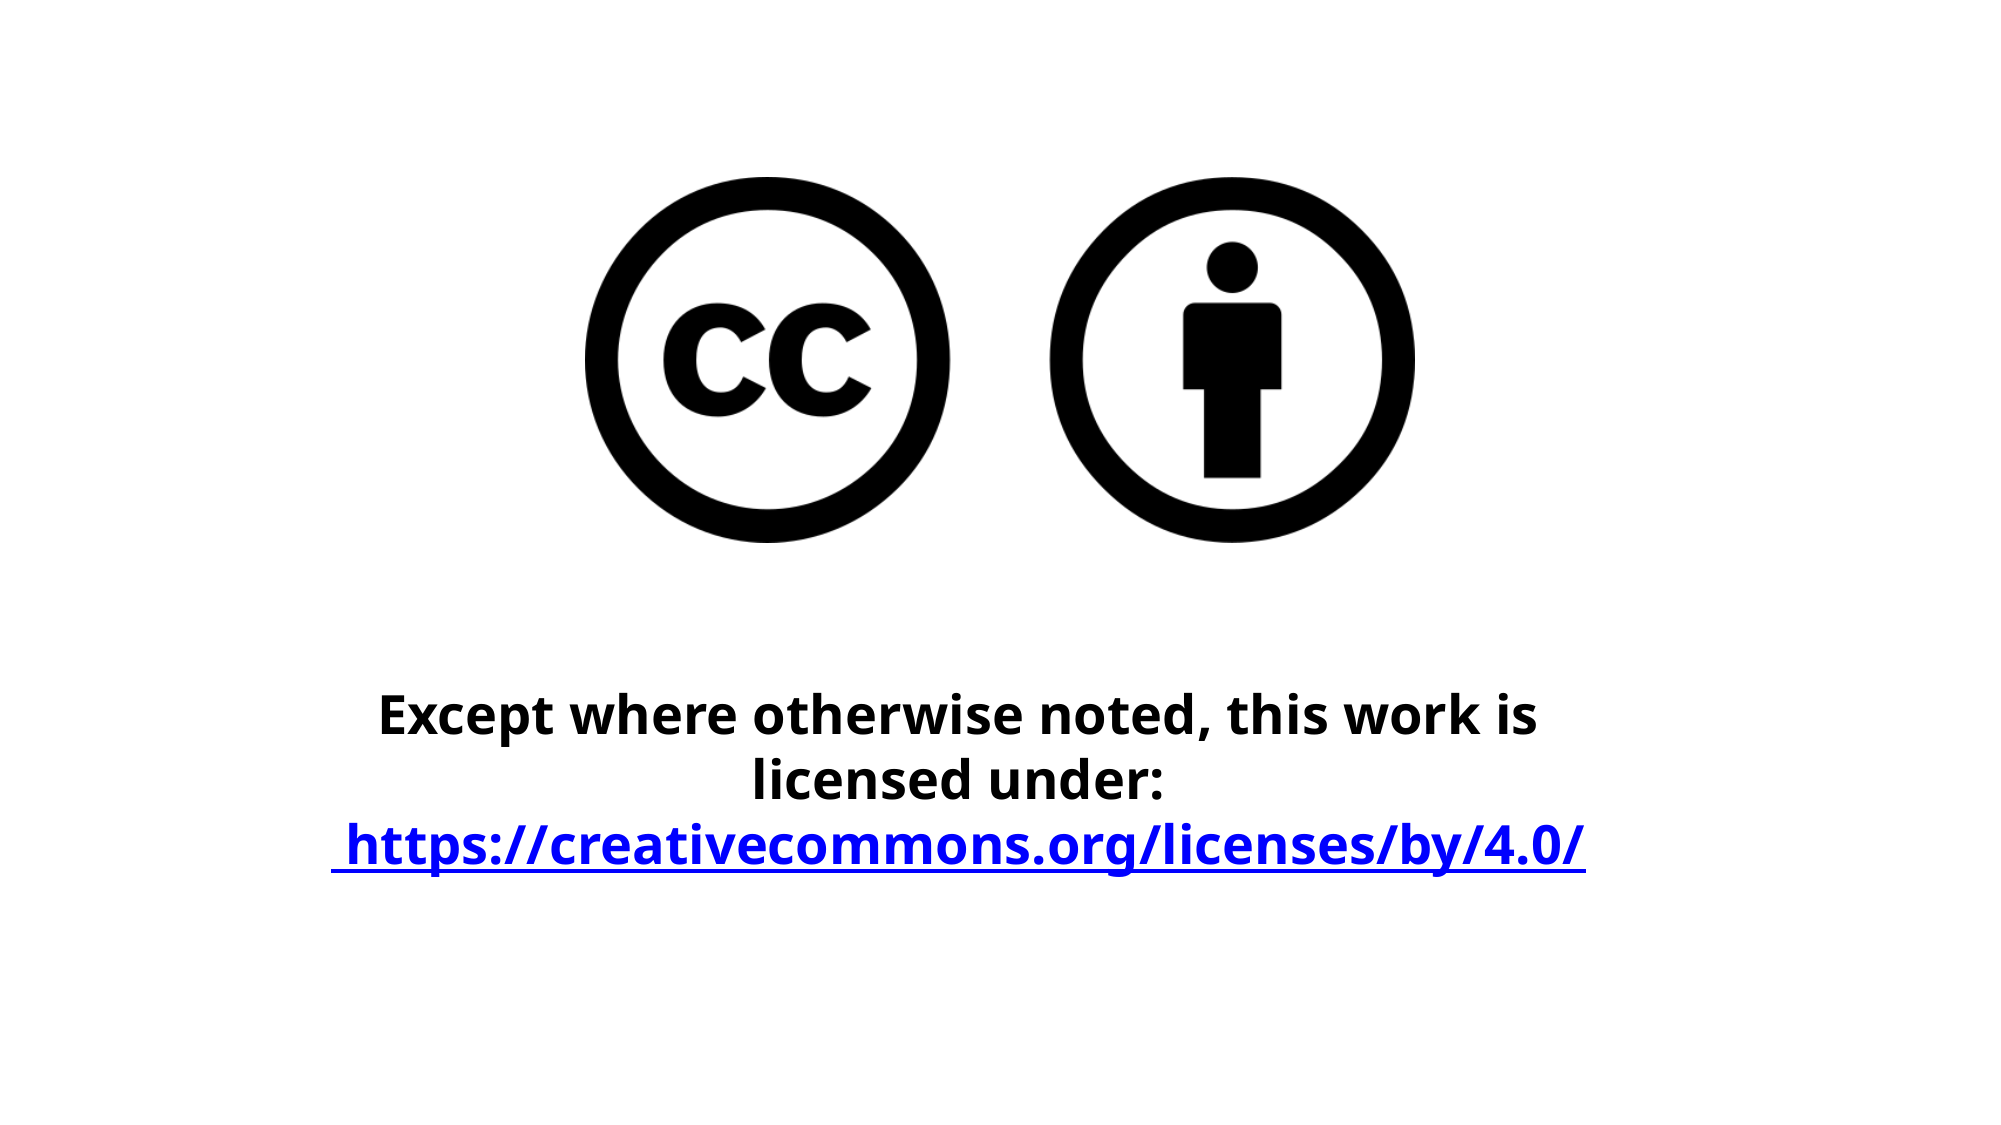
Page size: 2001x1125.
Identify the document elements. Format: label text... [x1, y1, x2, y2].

picture [585, 177, 1415, 543]
text_box Except where otherwise noted, this work is licensed under: https://creativecommons.org/licenses/by/4.0/ [259, 673, 1658, 870]
